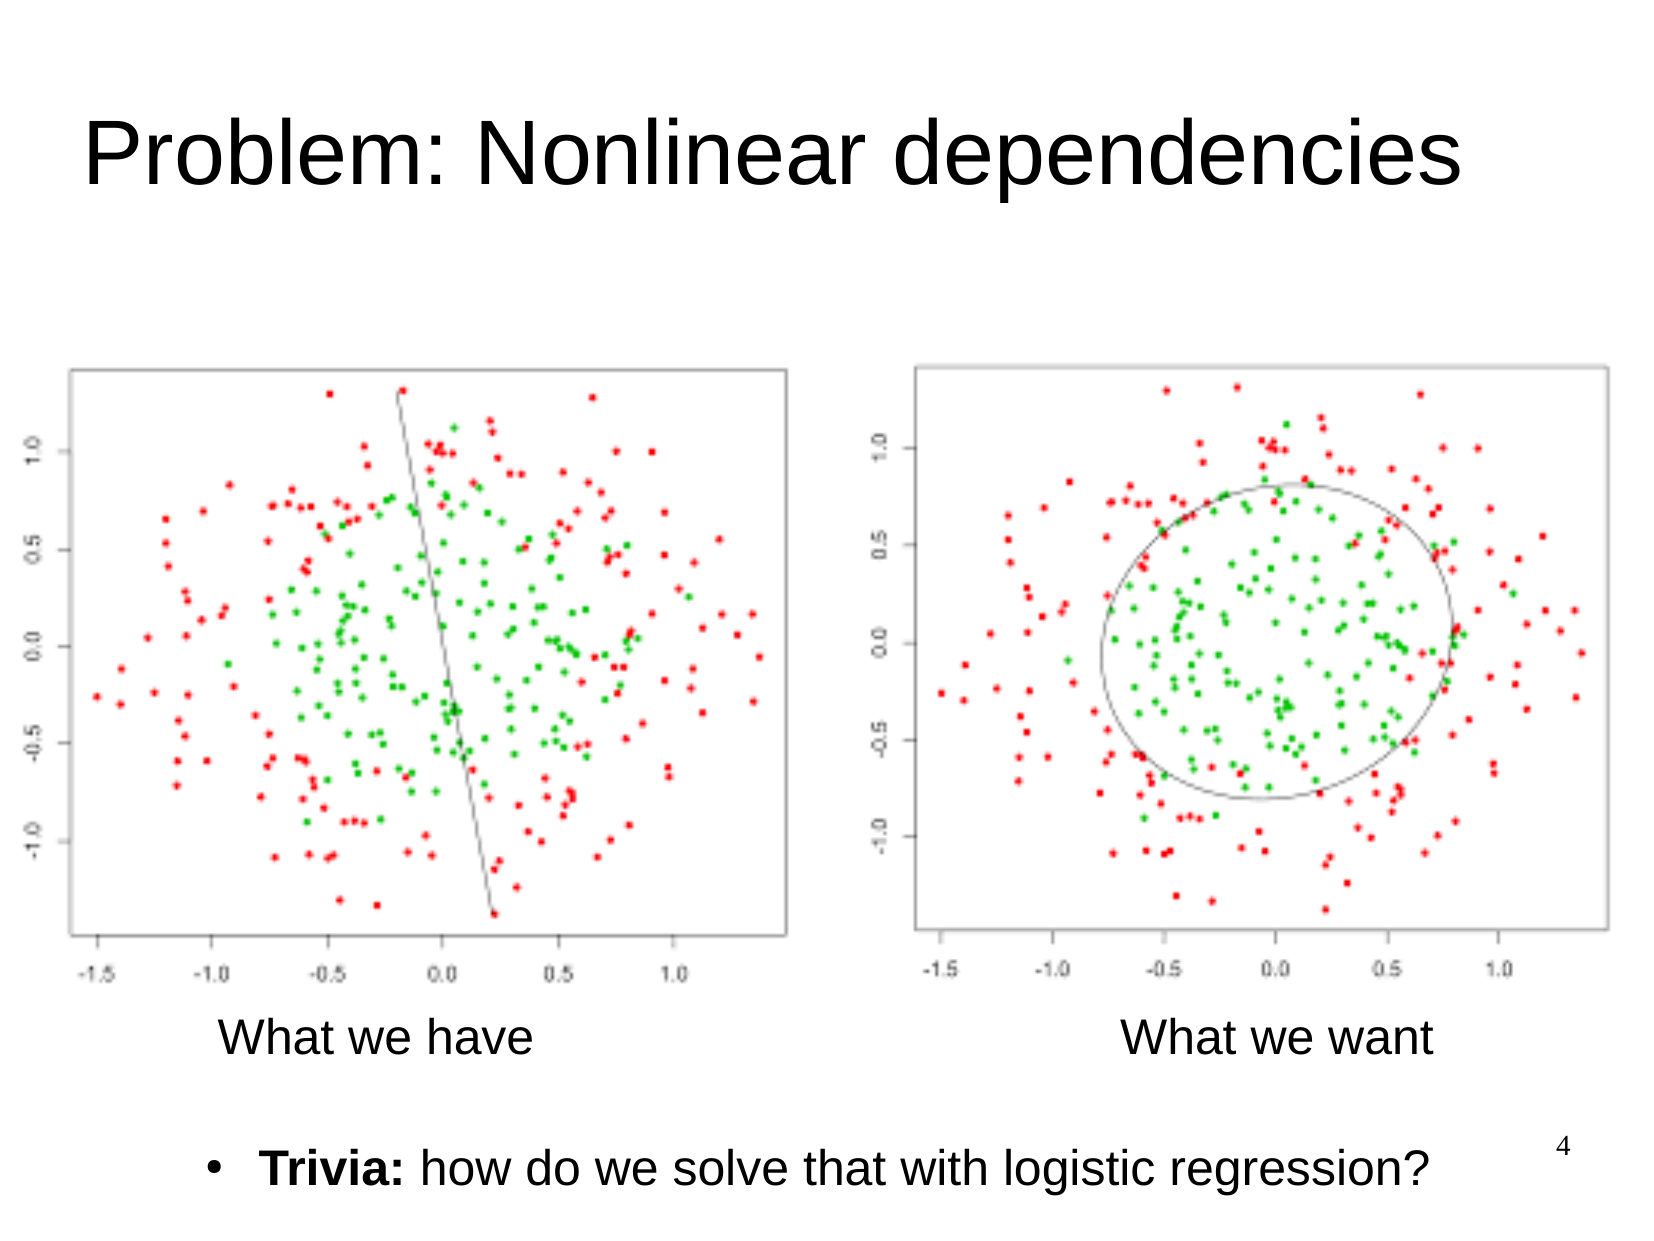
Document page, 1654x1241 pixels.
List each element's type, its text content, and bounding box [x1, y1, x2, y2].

picture [15, 347, 811, 991]
list What we have What we want [146, 1009, 1636, 1241]
text_box Trivia: how do we solve that with logistic regression? [187, 1140, 1503, 1226]
picture [860, 345, 1626, 991]
title Problem: Nonlinear dependencies [82, 49, 1571, 257]
